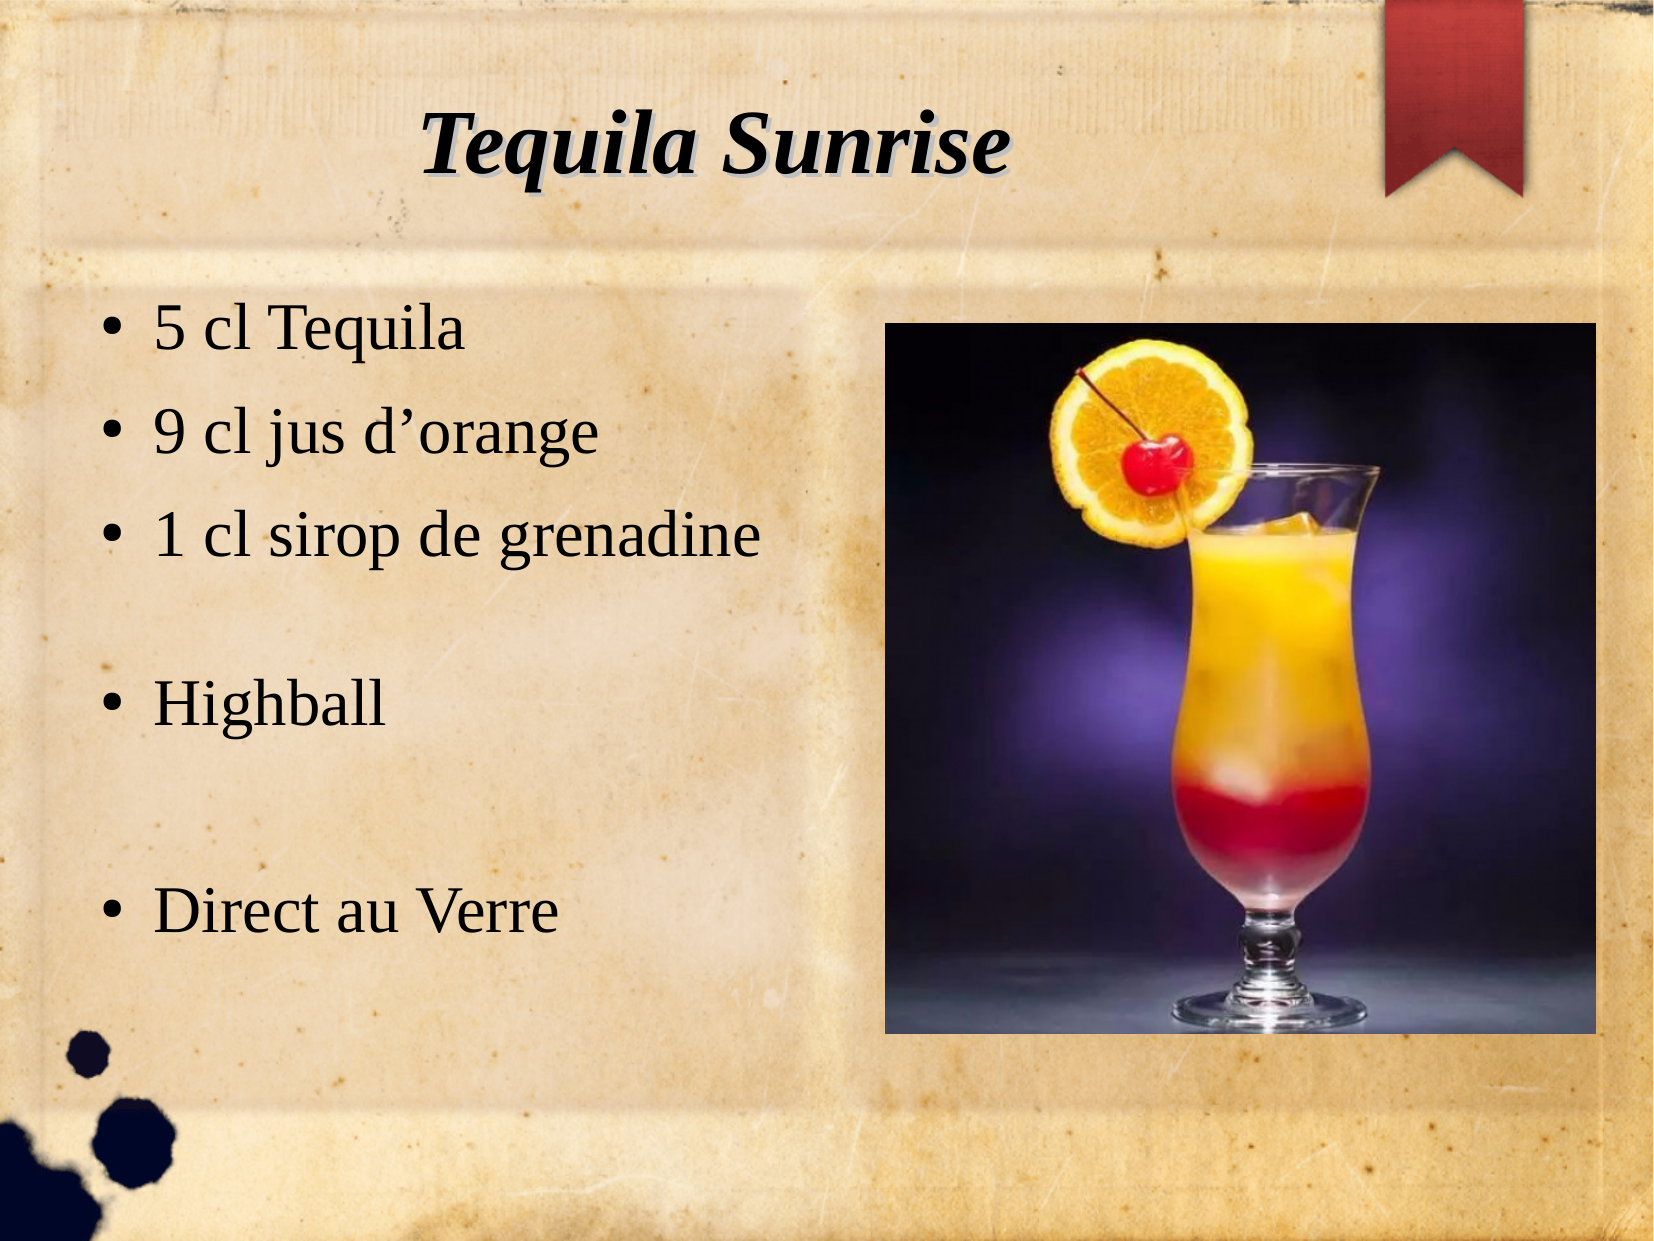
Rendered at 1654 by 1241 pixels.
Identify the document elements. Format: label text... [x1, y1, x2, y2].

title Tequila Sunrise [82, 49, 1347, 237]
list 5 cl Tequila 9 cl jus d’orange 1 cl sirop de grenadine [82, 290, 793, 634]
picture [0, 0, 1654, 1241]
list Highball Direct au Verre [82, 665, 793, 1009]
